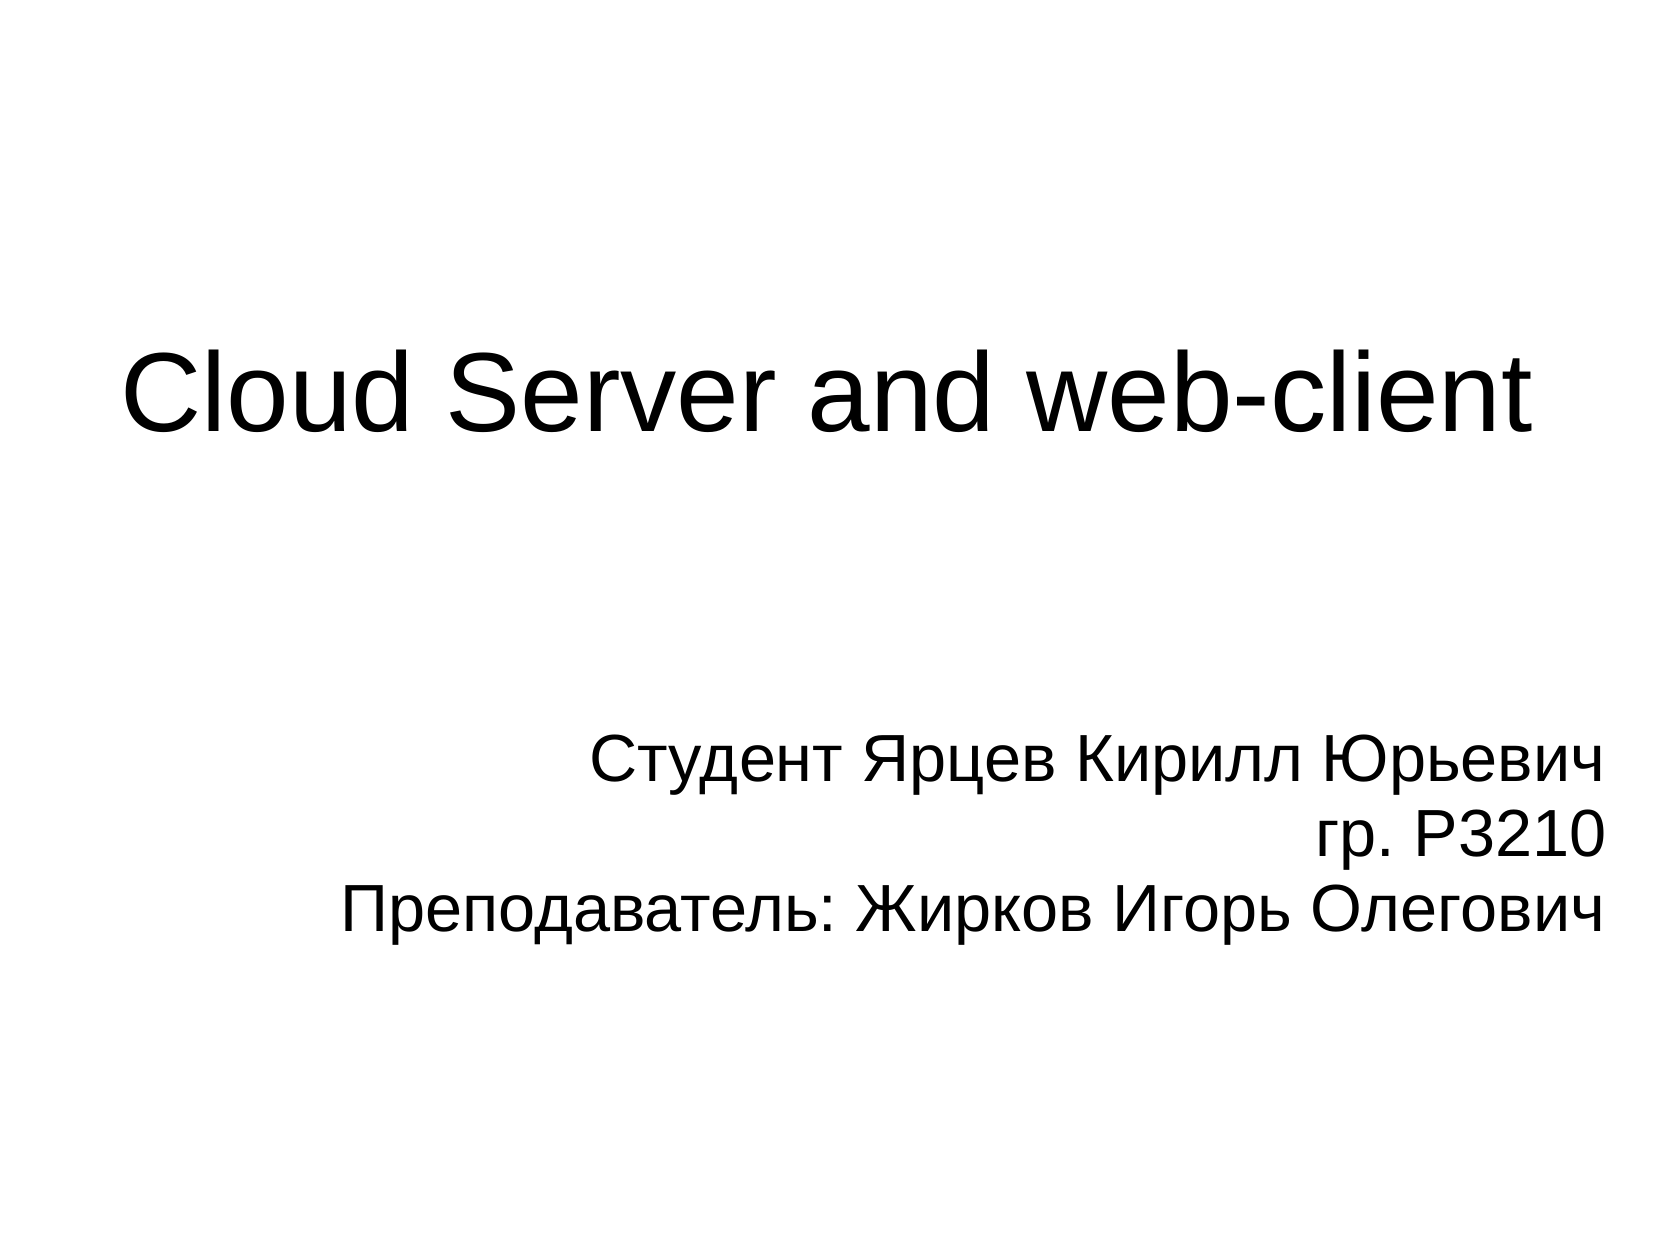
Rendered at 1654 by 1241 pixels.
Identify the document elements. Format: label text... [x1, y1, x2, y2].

title Cloud Server and web-client [82, 289, 1571, 497]
subtitle Студент Ярцев Кирилл Юрьевич гр. Р3210 Преподаватель: Жирков Игорь Олегович [118, 473, 1607, 1193]
